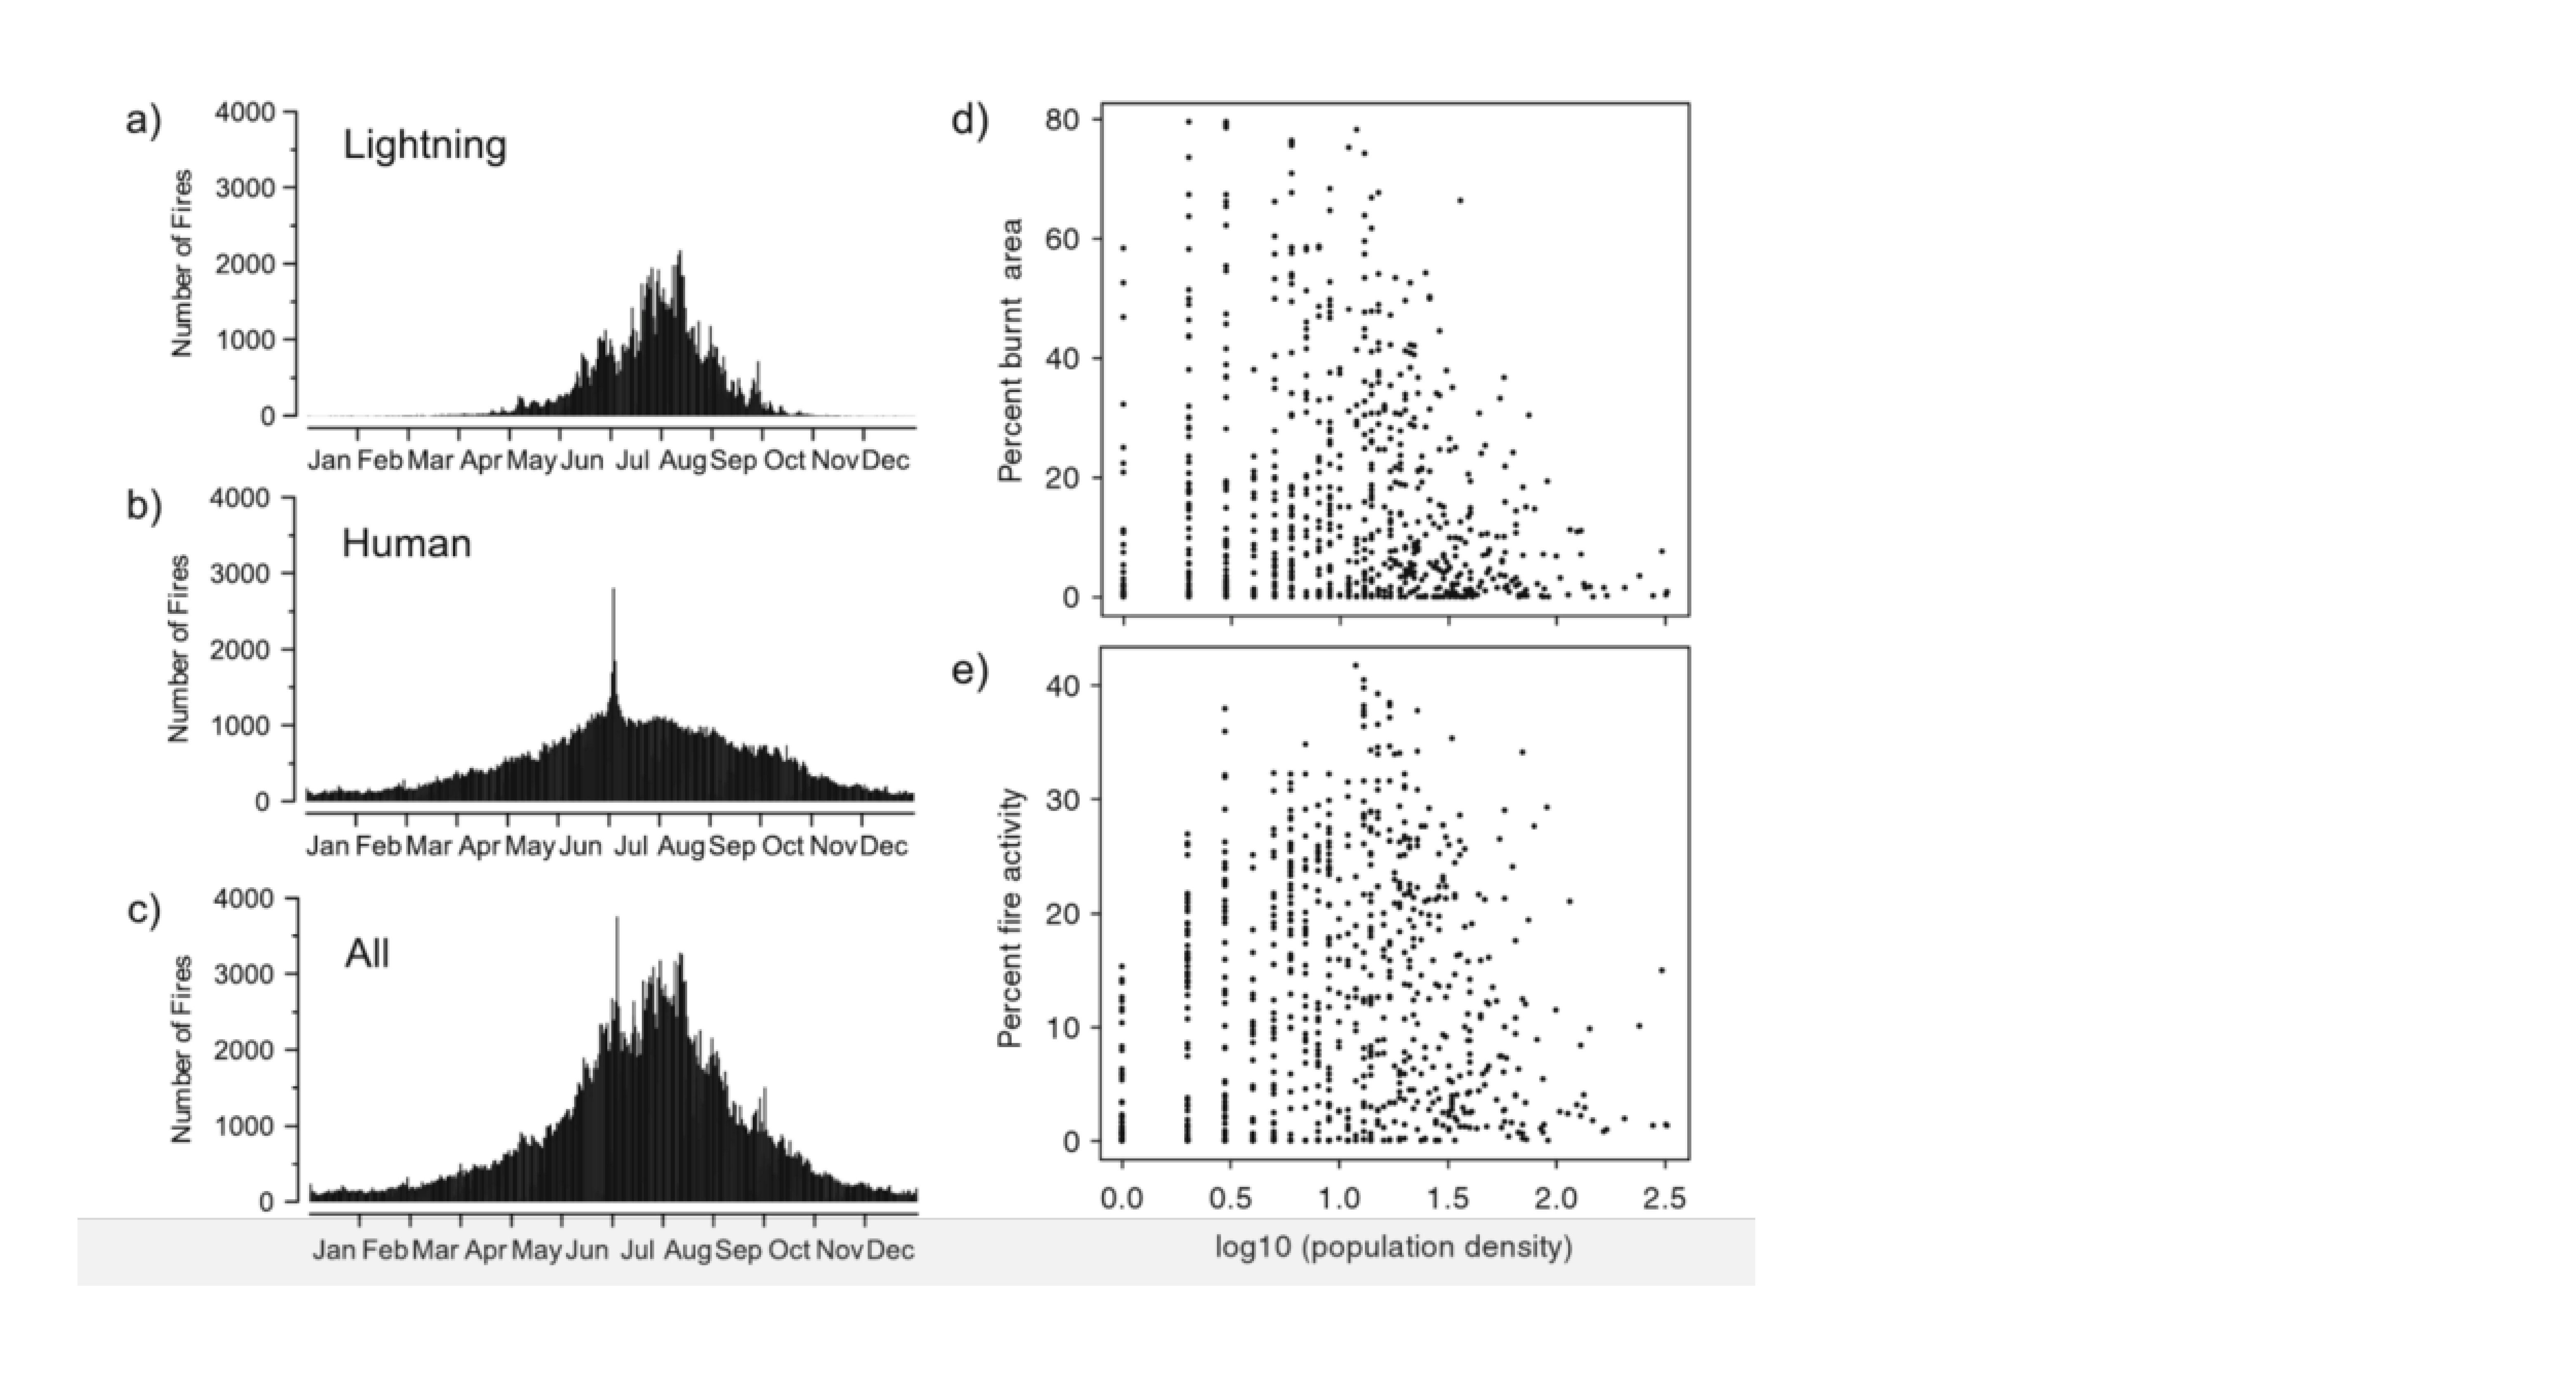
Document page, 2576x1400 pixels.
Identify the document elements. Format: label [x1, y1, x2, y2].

picture [77, 63, 1755, 1286]
